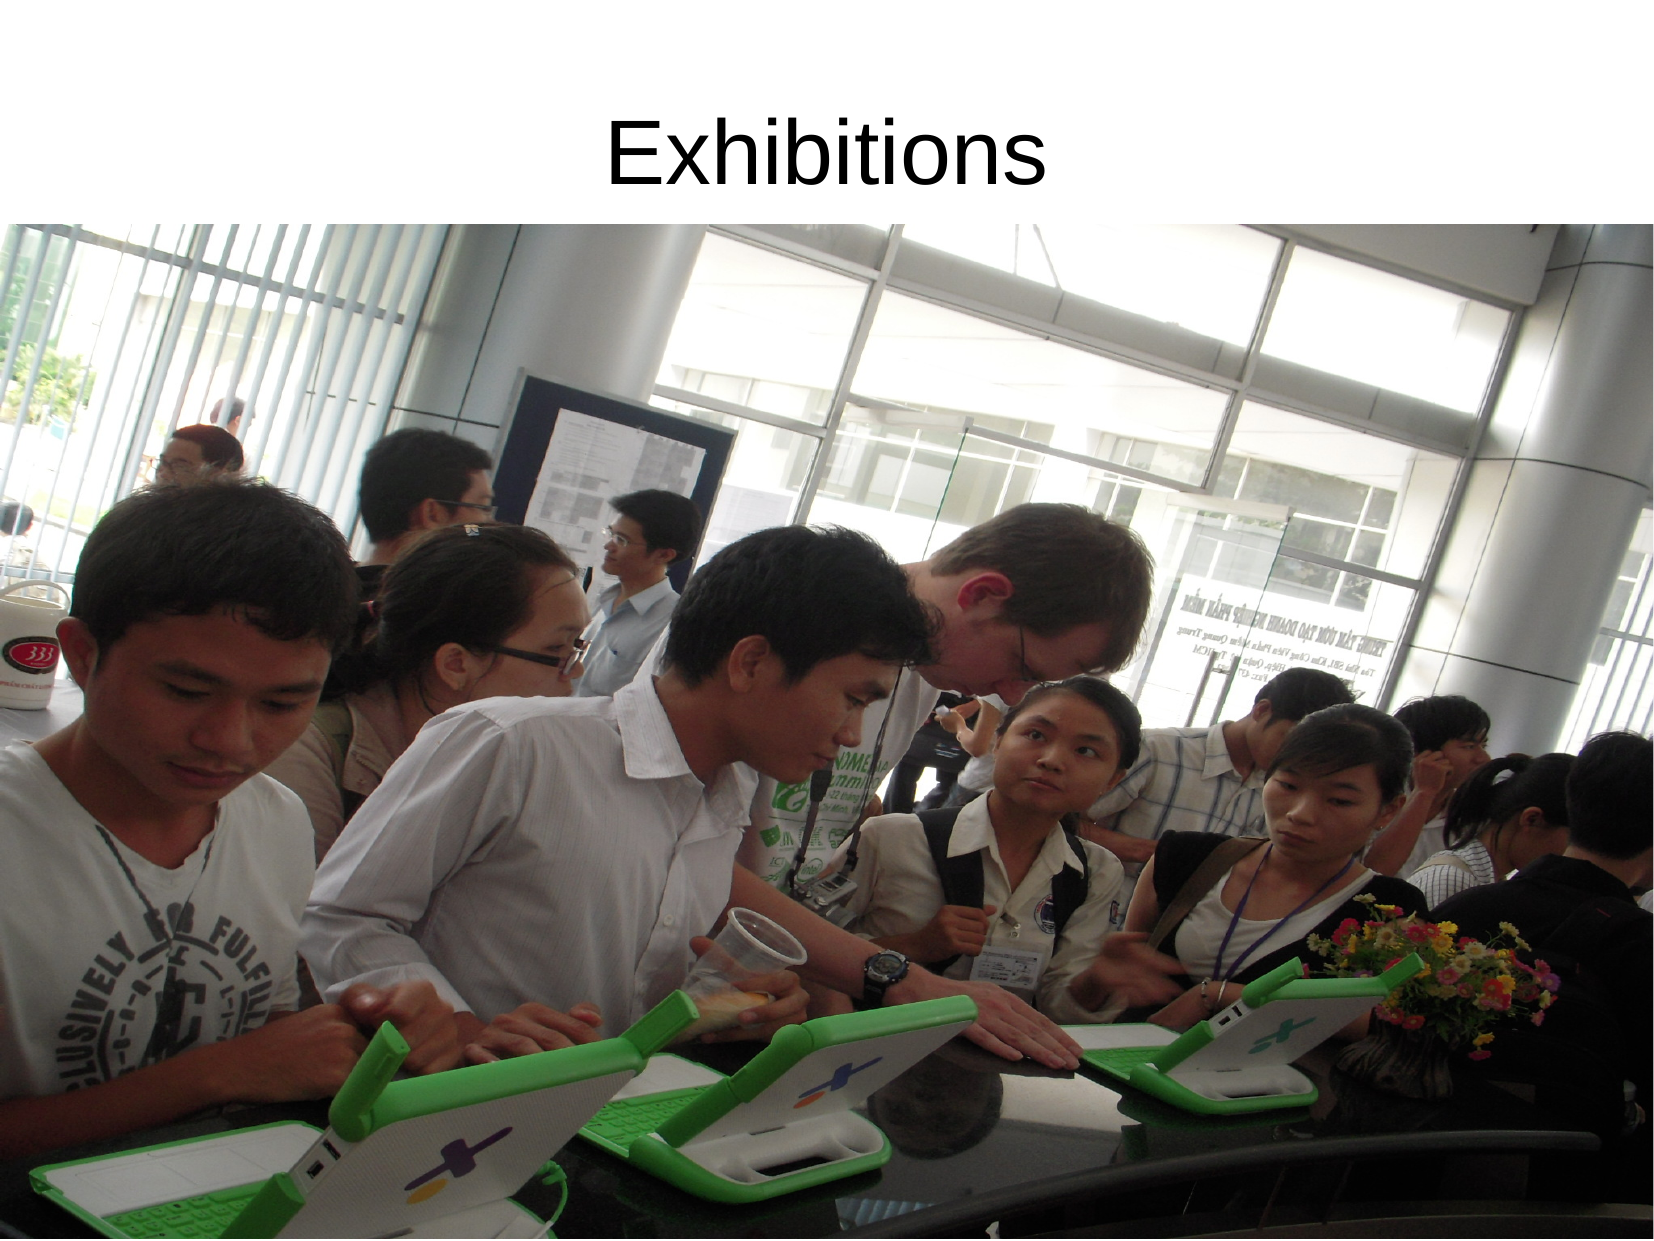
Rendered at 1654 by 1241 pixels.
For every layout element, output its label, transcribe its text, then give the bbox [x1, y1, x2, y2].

picture [0, 224, 1654, 1239]
title Exhibitions [82, 56, 1571, 224]
